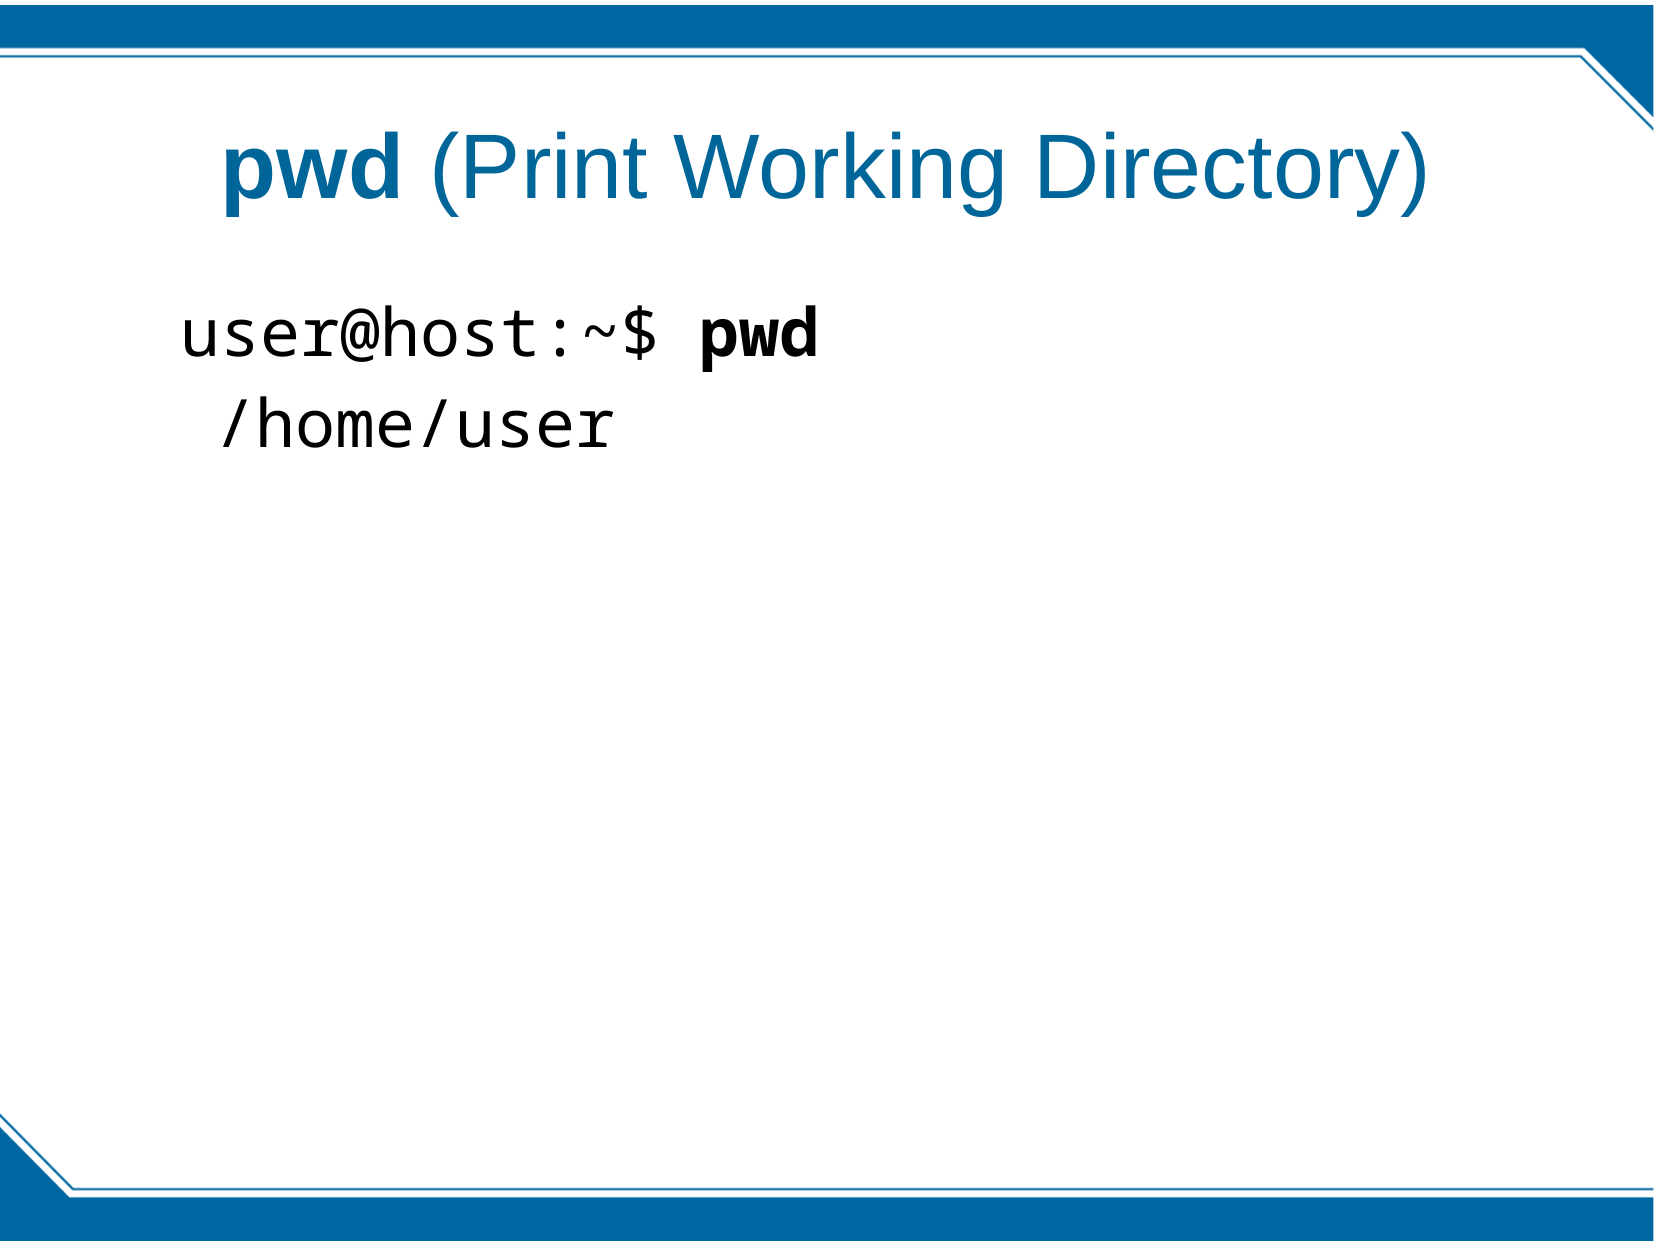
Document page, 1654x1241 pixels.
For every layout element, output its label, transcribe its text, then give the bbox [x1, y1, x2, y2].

subtitle user@host:~$ pwd /home/user [180, 285, 1546, 1156]
picture [0, 1113, 1654, 1241]
title pwd (Print Working Directory) [82, 62, 1571, 271]
picture [0, 5, 1654, 132]
